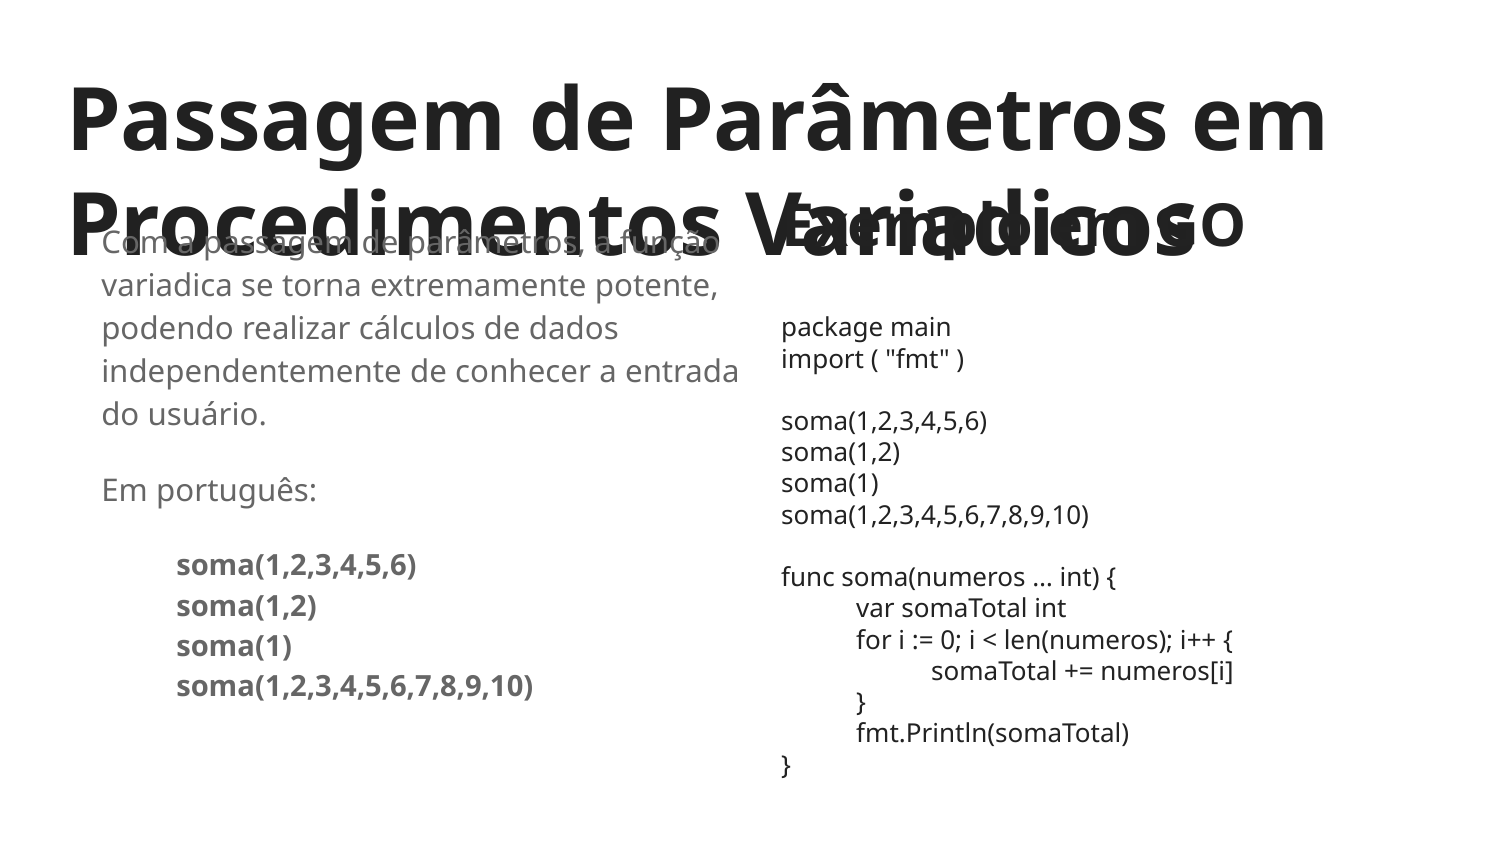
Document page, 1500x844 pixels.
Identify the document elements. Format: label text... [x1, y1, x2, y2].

text_box Exemplo em GO package main import ( "fmt" ) soma(1,2,3,4,5,6) soma(1,2) soma(1) soma(1,2,3,4,5,6,7,8,9,10) func soma(numeros … int) { var somaTotal int for i := 0; i < len(numeros); i++ { somaTotal += numeros[i] } fmt.Println(somaTotal) } [766, 172, 1489, 823]
title Passagem de Parâmetros em Procedimentos Variadicos [51, 48, 1449, 180]
list Com a passagem de parâmetros, a função variadica se torna extremamente potente, podendo realizar cálculos de dados independentemente de conhecer a entrada do usuário. Em português: soma(1,2,3,4,5,6) soma(1,2) soma(1) soma(1,2,3,4,5,6,7,8,9,10) [86, 201, 766, 823]
